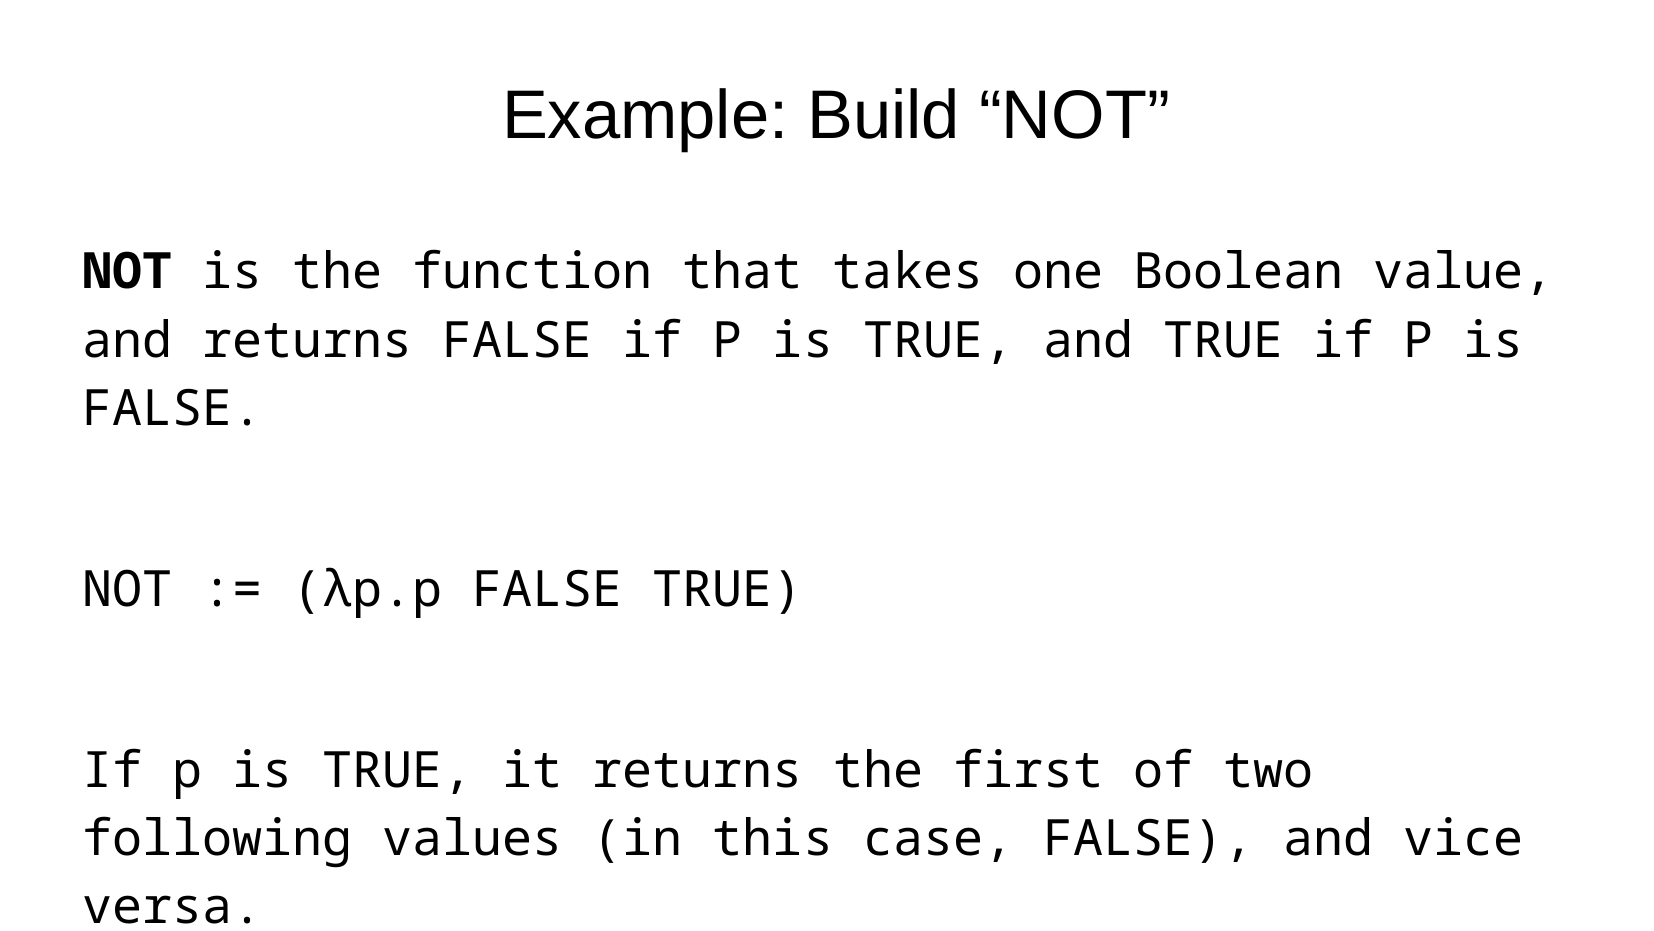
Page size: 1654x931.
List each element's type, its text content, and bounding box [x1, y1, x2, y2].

list NOT is the function that takes one Boolean value, and returns FALSE if P is TRUE, and TRUE if P is FALSE. NOT := (λp.p FALSE TRUE) If p is TRUE, it returns the first of two following values (in this case, FALSE), and vice versa. [82, 235, 1571, 775]
title Example: Build “NOT” [82, 37, 1571, 193]
